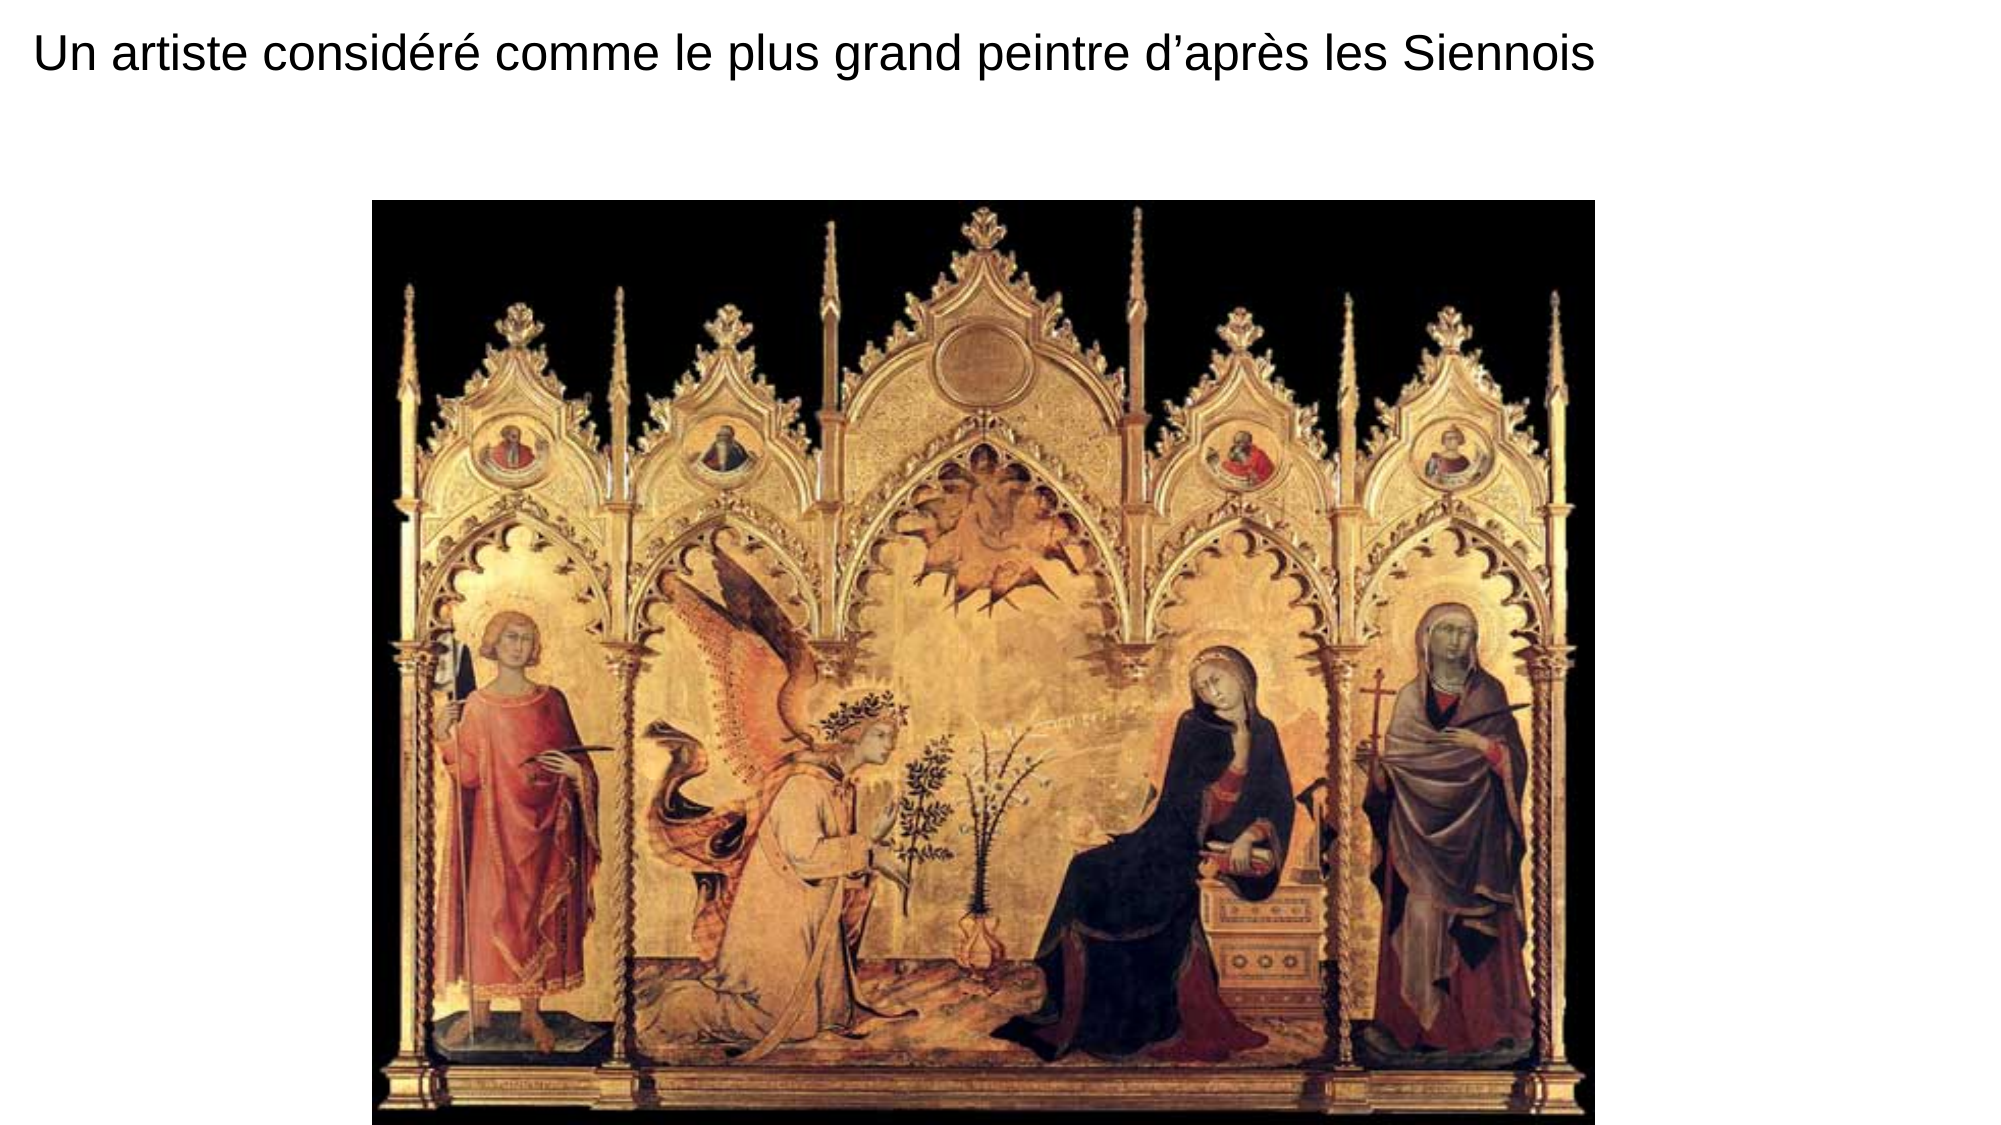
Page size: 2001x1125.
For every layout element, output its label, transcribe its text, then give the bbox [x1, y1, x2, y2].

picture [372, 200, 1595, 1125]
title Un artiste considéré comme le plus grand peintre d’après les Siennois [18, 0, 1743, 109]
